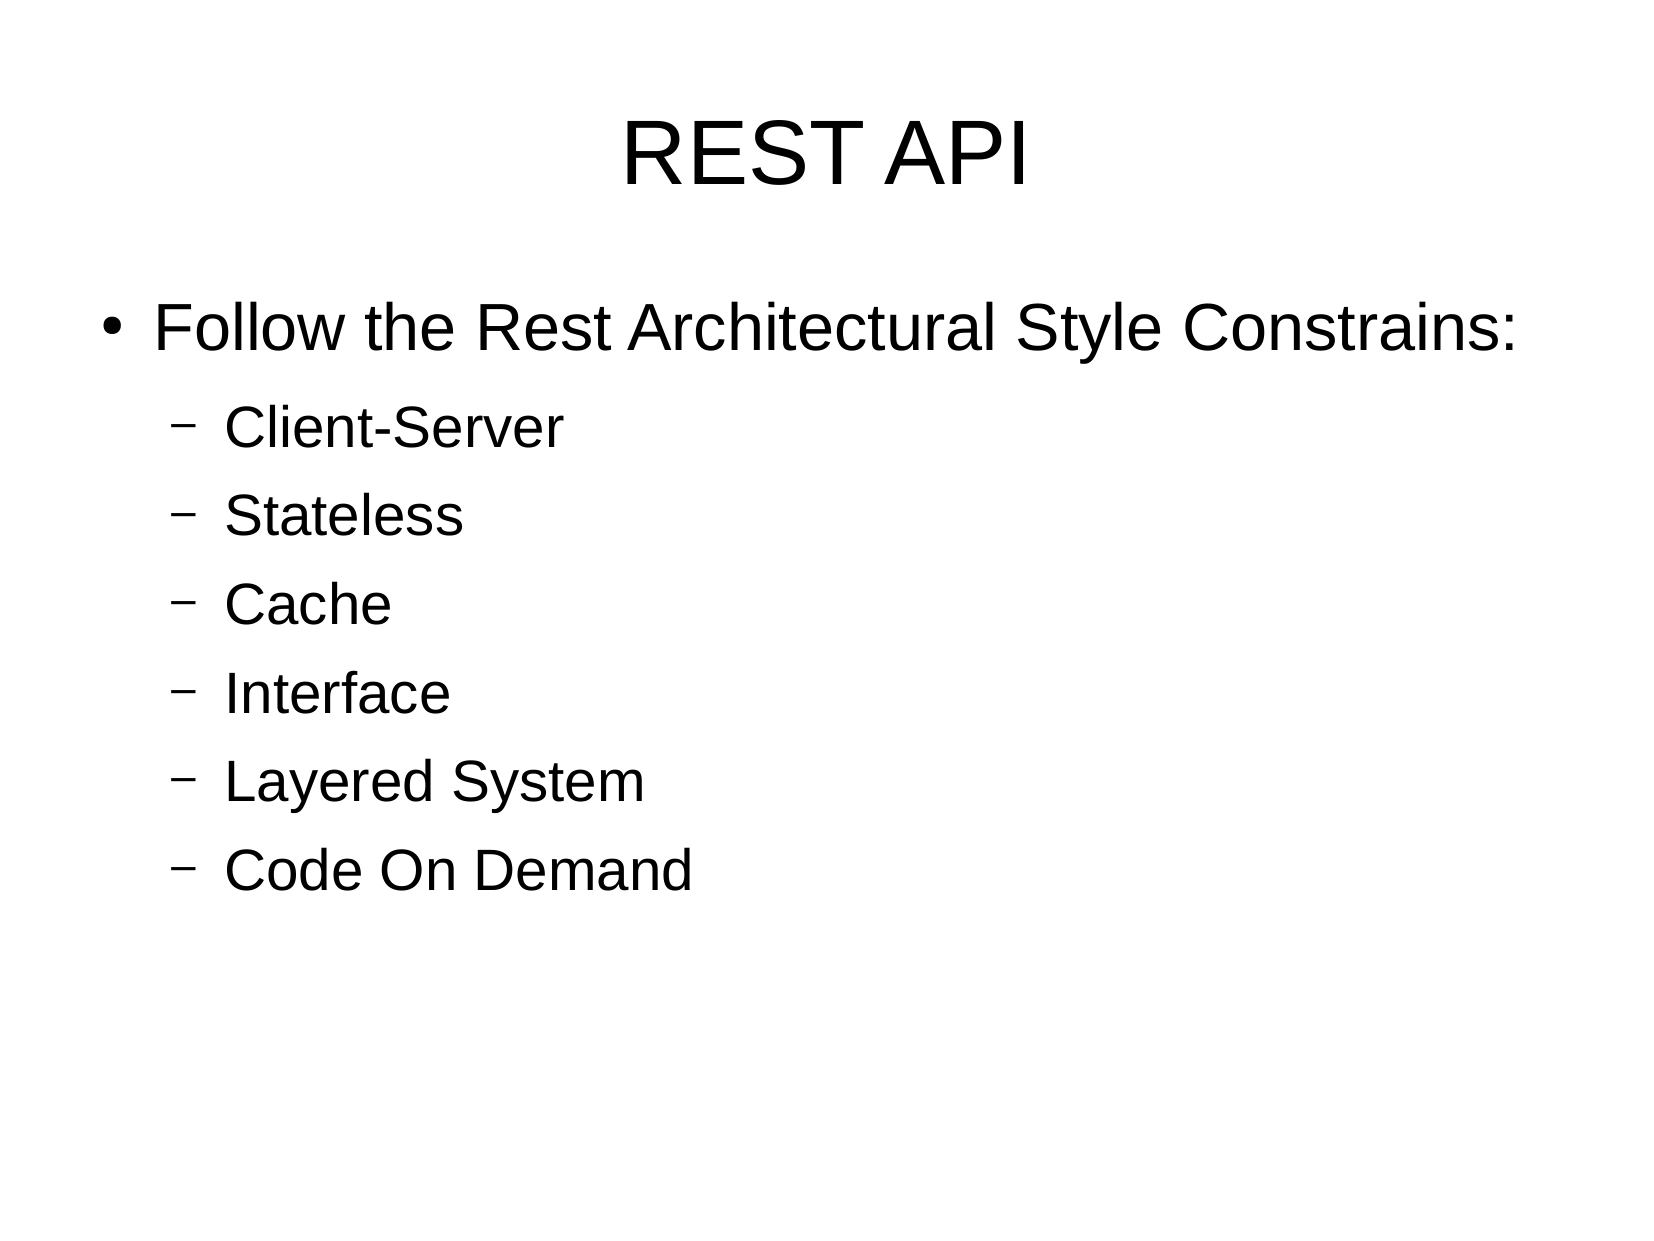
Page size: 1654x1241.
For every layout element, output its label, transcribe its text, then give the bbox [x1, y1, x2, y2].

title REST API [82, 49, 1571, 257]
list Follow the Rest Architectural Style Constrains: Client-Server Stateless Cache Interface Layered System Code On Demand [82, 290, 1571, 1010]
